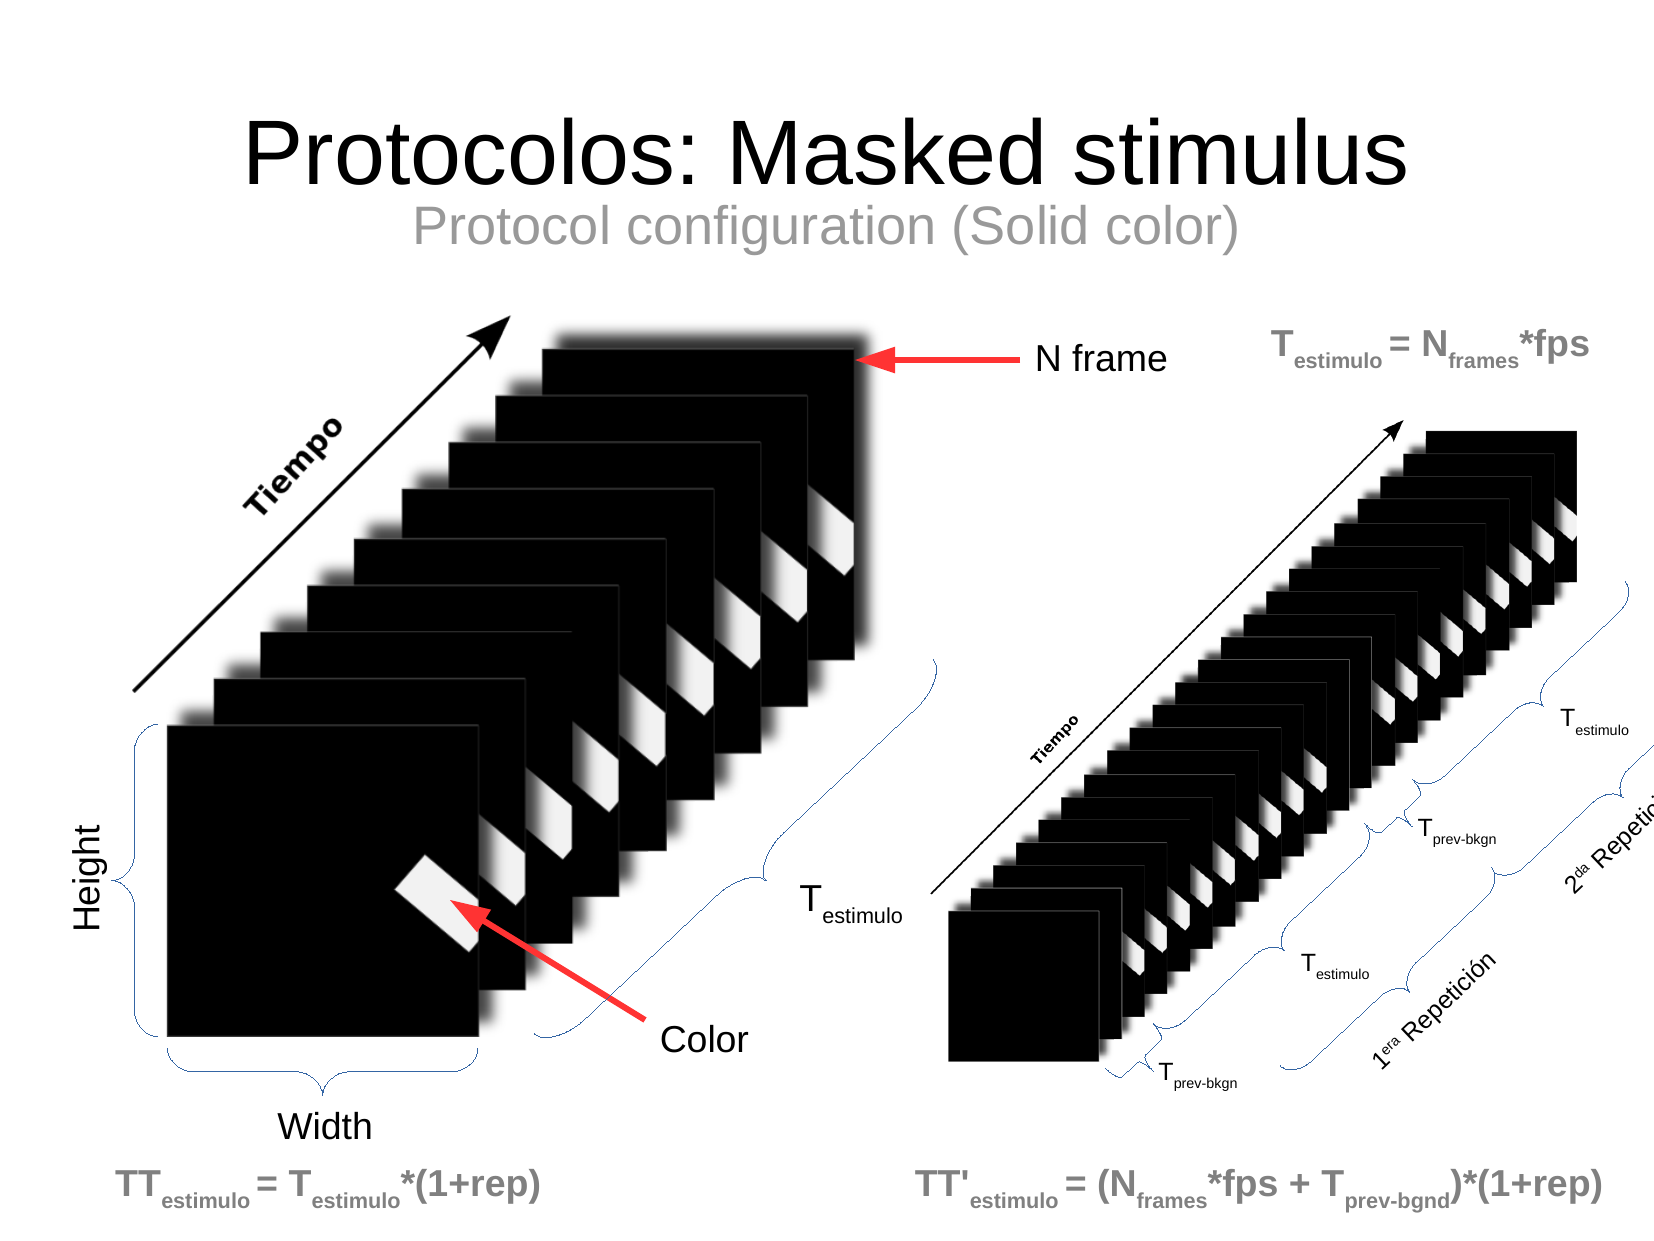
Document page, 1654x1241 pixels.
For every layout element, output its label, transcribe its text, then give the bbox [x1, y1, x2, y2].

text_box Testimulo [784, 870, 918, 936]
title Protocolos: Masked stimulus [82, 49, 1571, 195]
text_box Height [57, 810, 115, 948]
text_box 2da Repetición [1542, 777, 1654, 916]
text_box N frame [1020, 330, 1183, 387]
text_box Tprev-bkgn [1402, 806, 1512, 856]
title Protocol configuration (Solid color) [82, 195, 1571, 257]
text_box Tprev-bkgn [1143, 1050, 1253, 1100]
text_box Color [645, 1011, 764, 1068]
text_box 1era Repetición [1350, 929, 1518, 1092]
text_box Testimulo [1286, 941, 1385, 991]
text_box Testimulo [1545, 696, 1644, 746]
text_box TTestimulo = Testimulo*(1+rep) [100, 1155, 590, 1221]
picture [132, 314, 883, 1037]
text_box Width [262, 1098, 388, 1155]
text_box Testimulo = Nframes*fps [1256, 315, 1606, 381]
picture [930, 419, 1577, 1062]
text_box TT'estimulo = (Nframes*fps + Tprev-bgnd)*(1+rep) [900, 1155, 1619, 1221]
